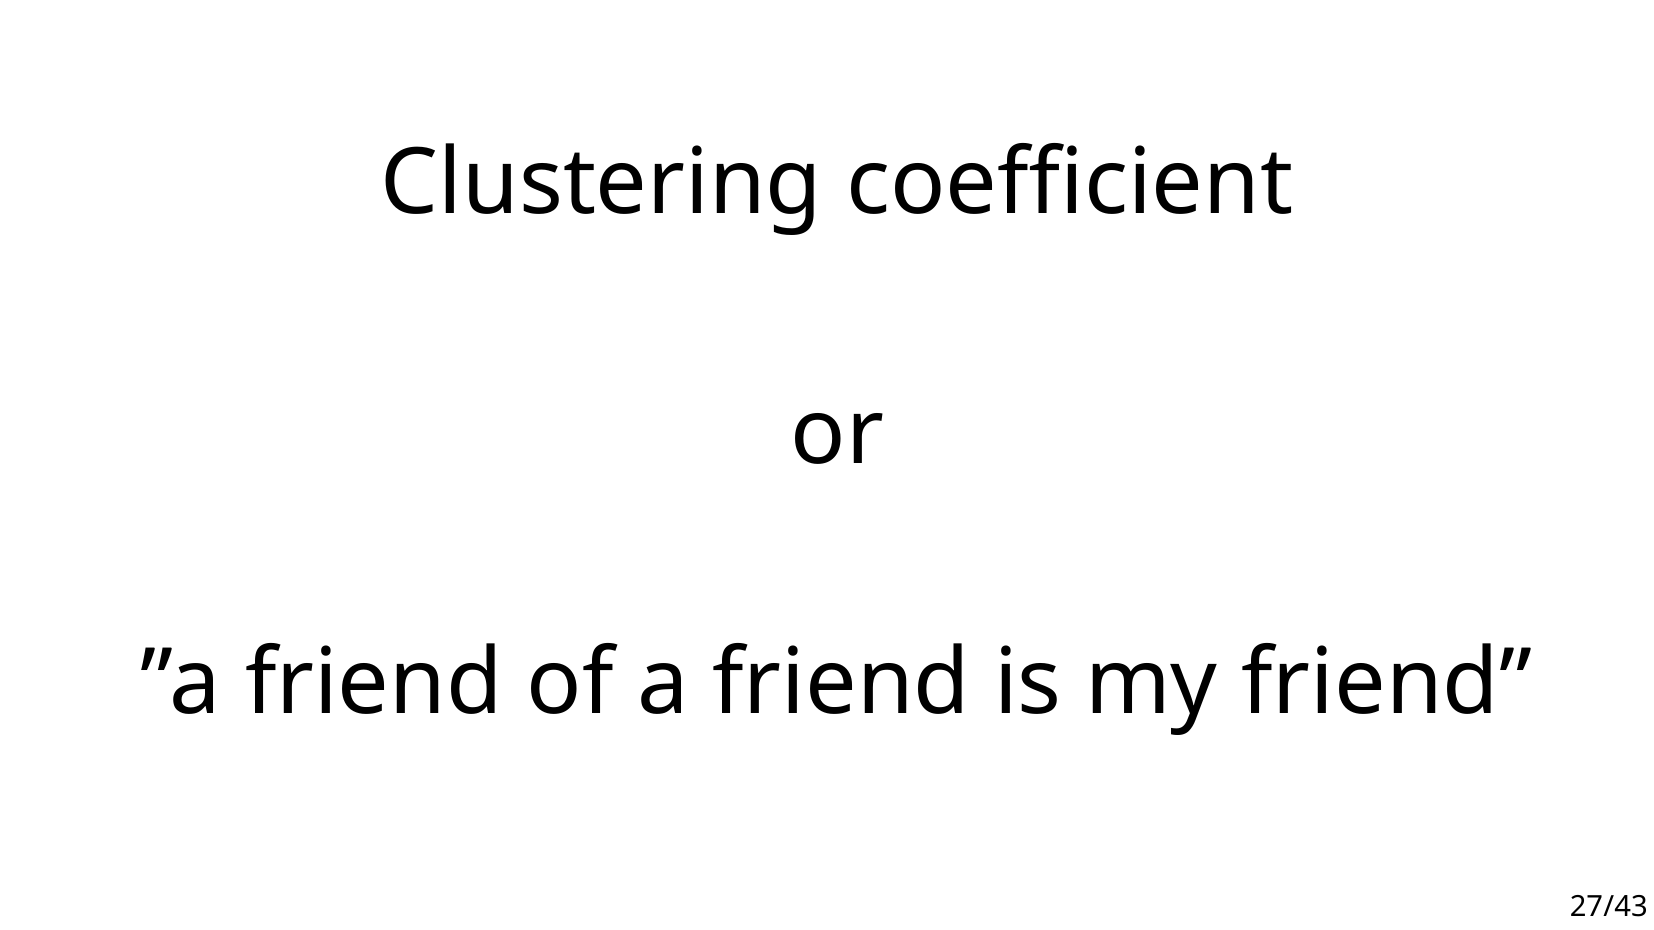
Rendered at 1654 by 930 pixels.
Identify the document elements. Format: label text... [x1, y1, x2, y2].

title Clustering coefficient or ”a friend of a friend is my friend” [93, 105, 1582, 752]
